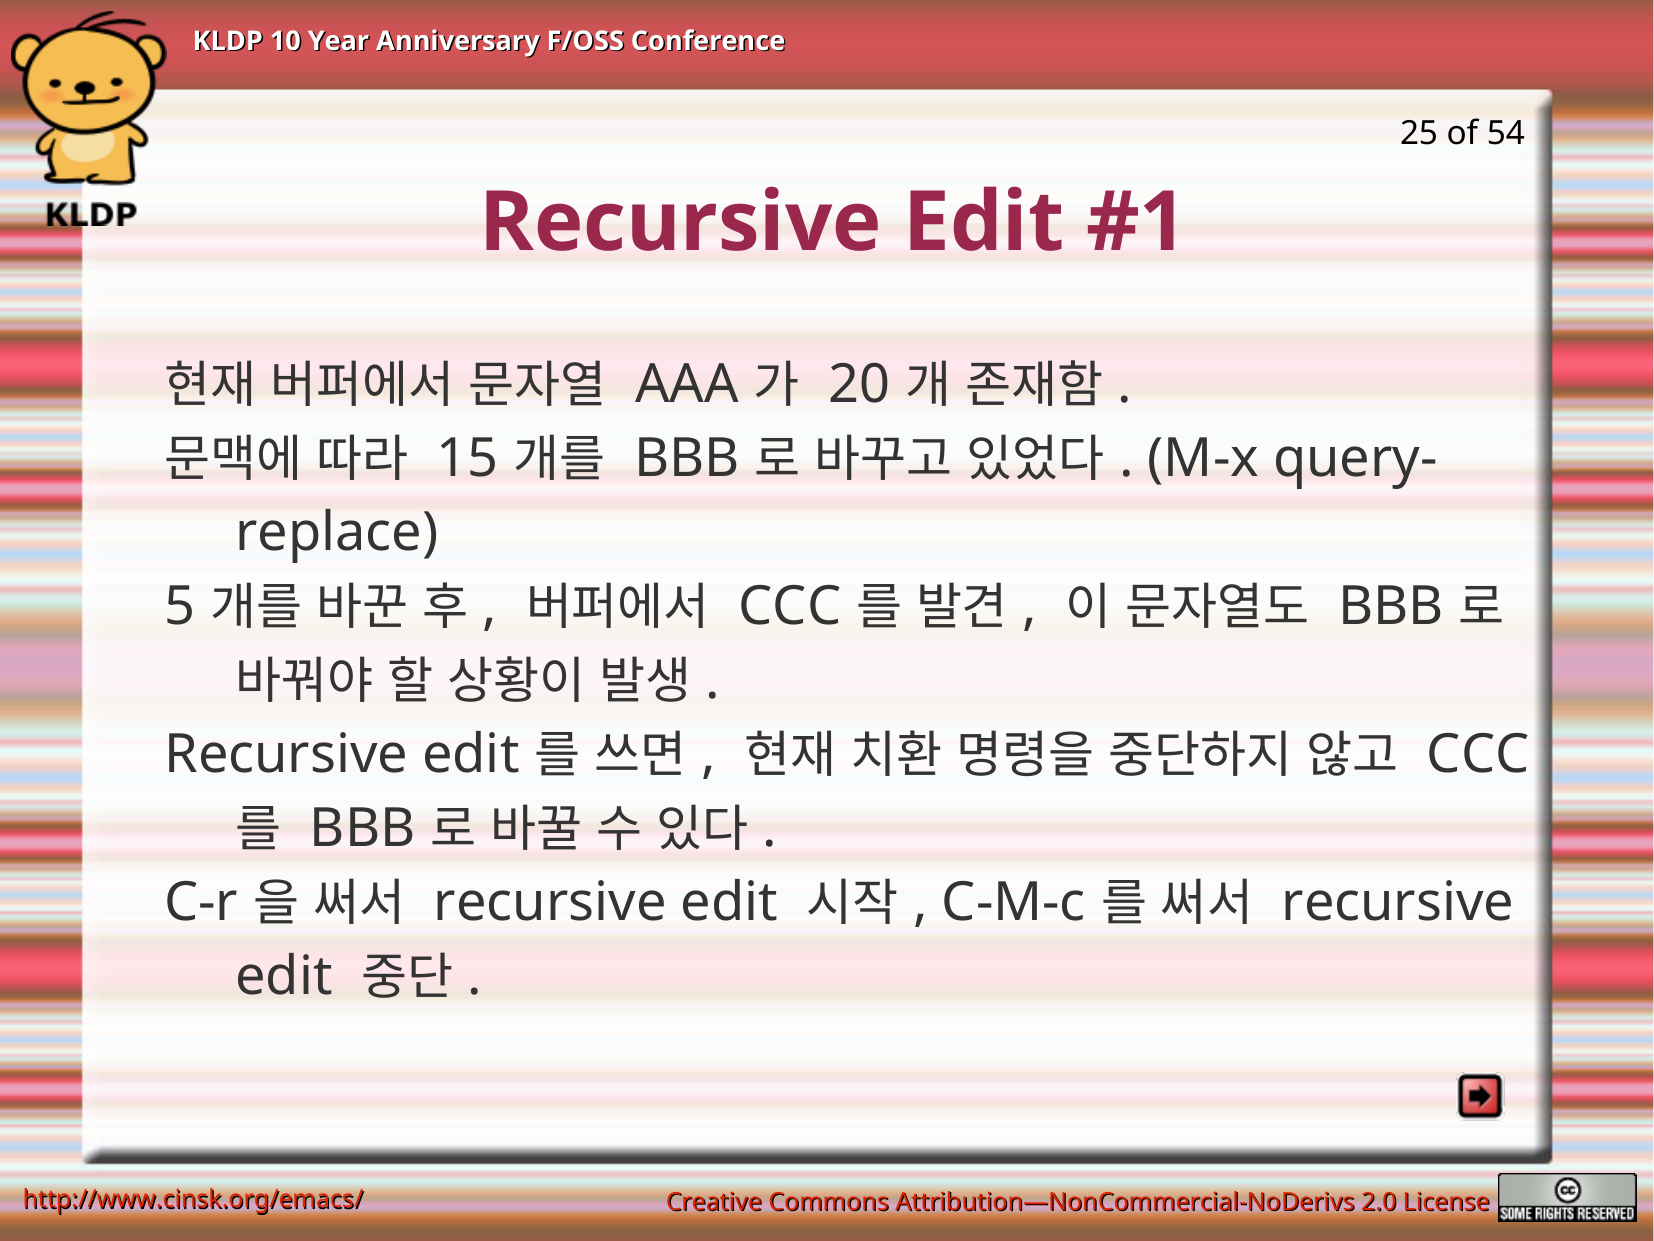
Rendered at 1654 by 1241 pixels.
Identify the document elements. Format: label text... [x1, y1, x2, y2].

picture [0, 0, 1654, 1241]
list 현재 버퍼에서 문자열 AAA가 20개 존재함. 문맥에 따라 15개를 BBB로 바꾸고 있었다. (M-x query-replace) 5개를 바꾼 후, 버퍼에서 CCC를 발견, 이 문자열도 BBB로 바꿔야 할 상황이 발생. Recursive edit를 쓰면, 현재 치환 명령을 중단하지 않고 CCC를 BBB로 바꿀 수 있다. C-r을 써서 recursive edit 시작, C-M-c를 써서 recursive edit 중단. [152, 344, 1534, 1127]
title Recursive Edit #1 [121, 114, 1534, 322]
